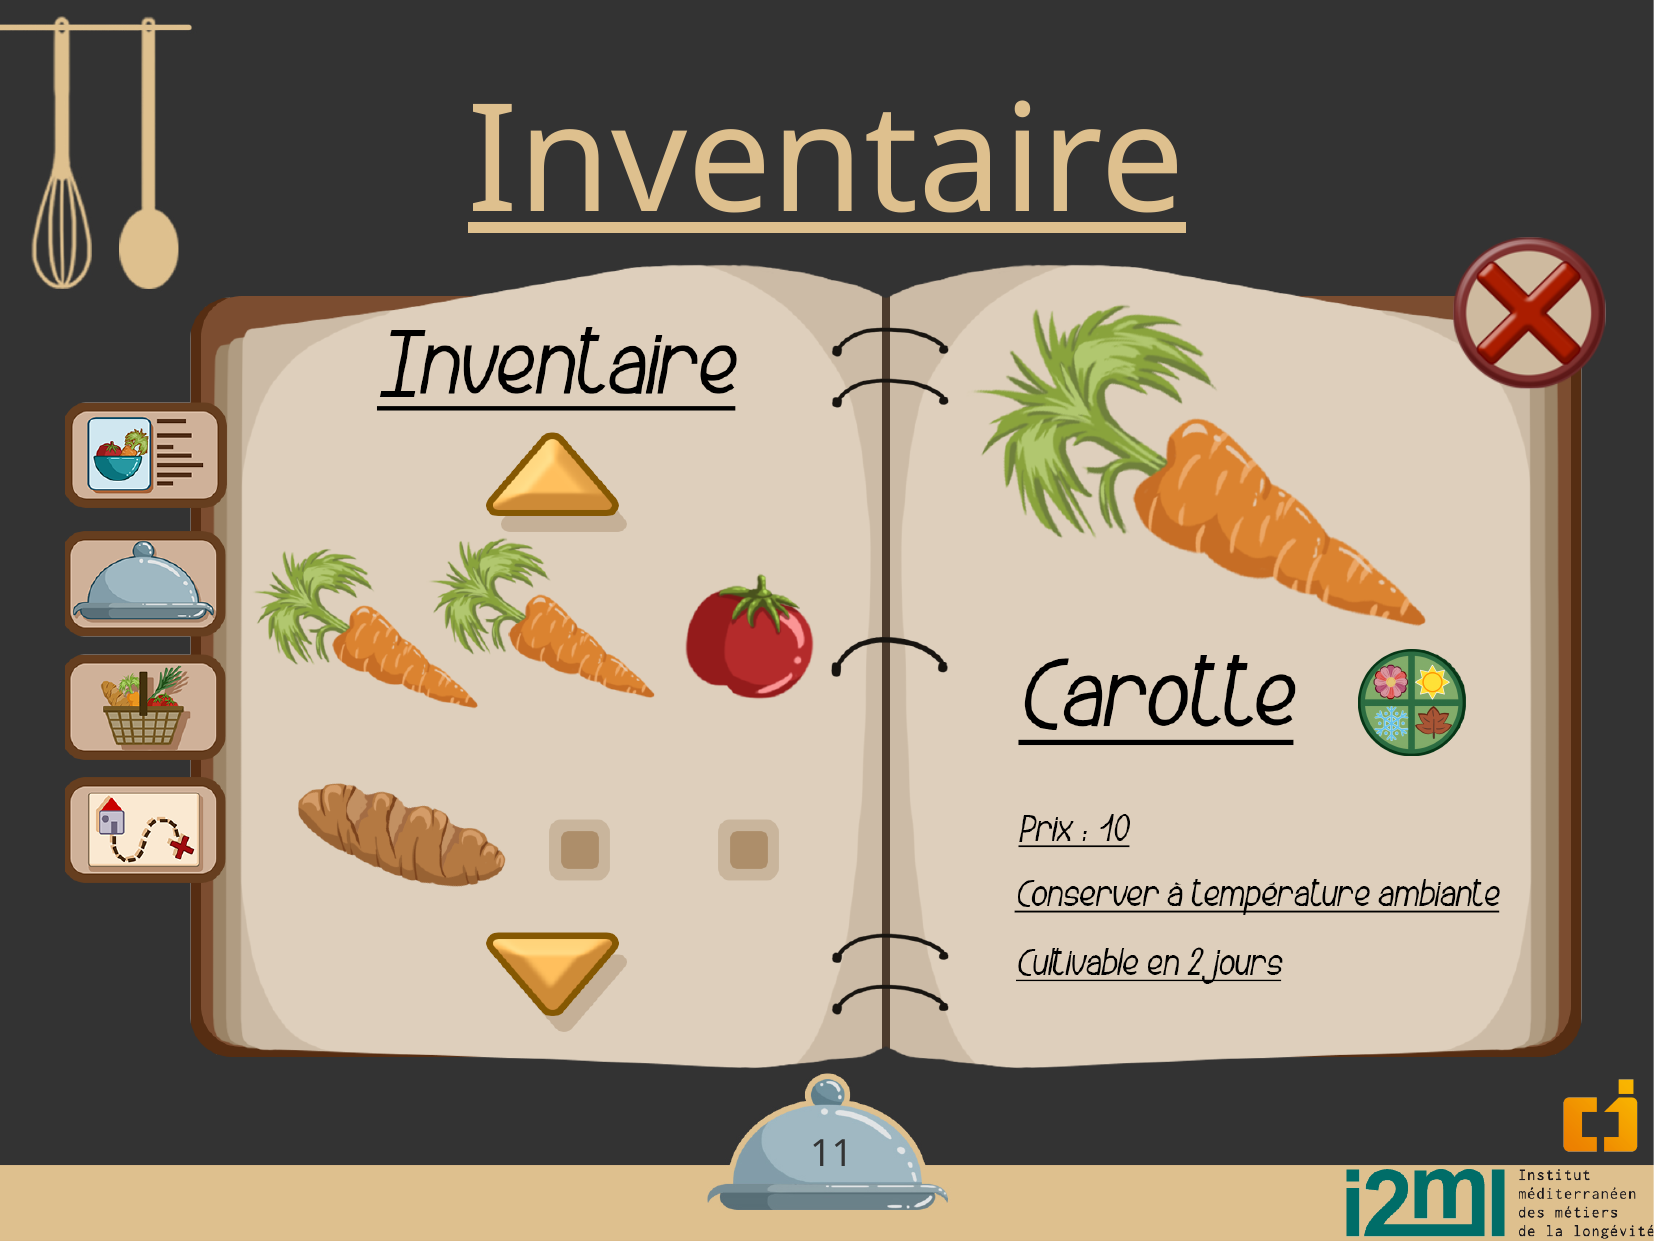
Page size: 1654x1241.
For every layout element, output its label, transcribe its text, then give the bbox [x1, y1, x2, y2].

picture [0, 0, 1654, 1241]
title Inventaire [82, 49, 1571, 224]
